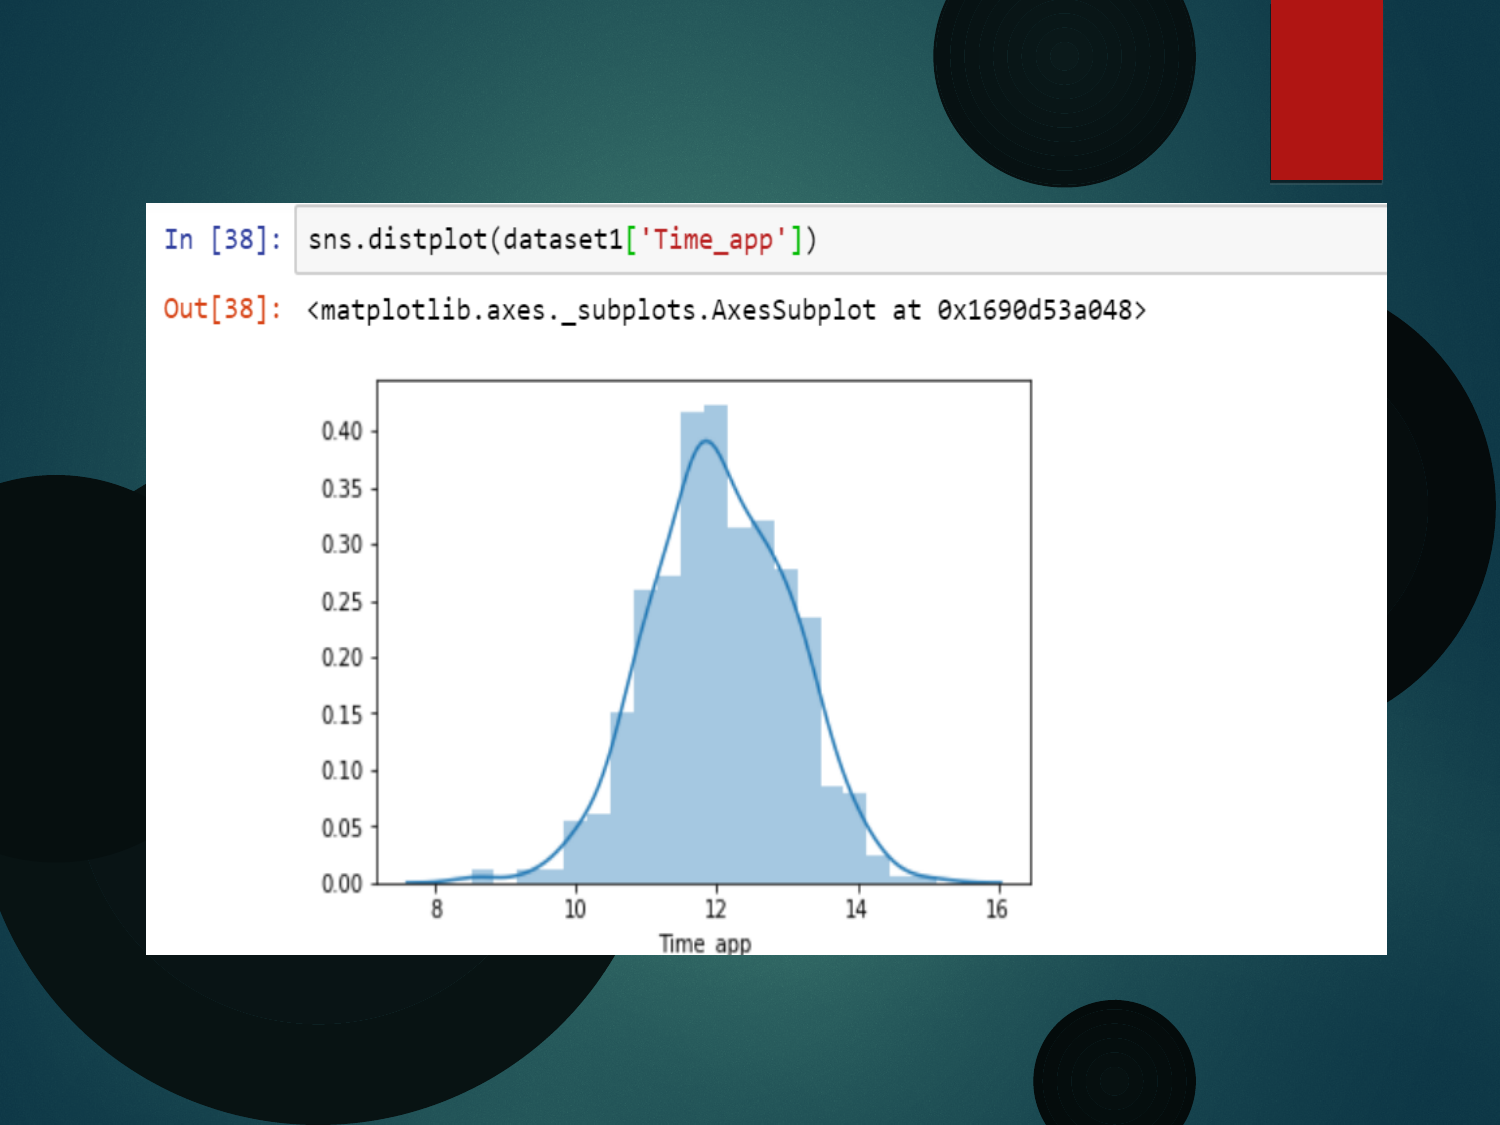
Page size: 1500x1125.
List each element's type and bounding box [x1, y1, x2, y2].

picture [146, 203, 1387, 955]
